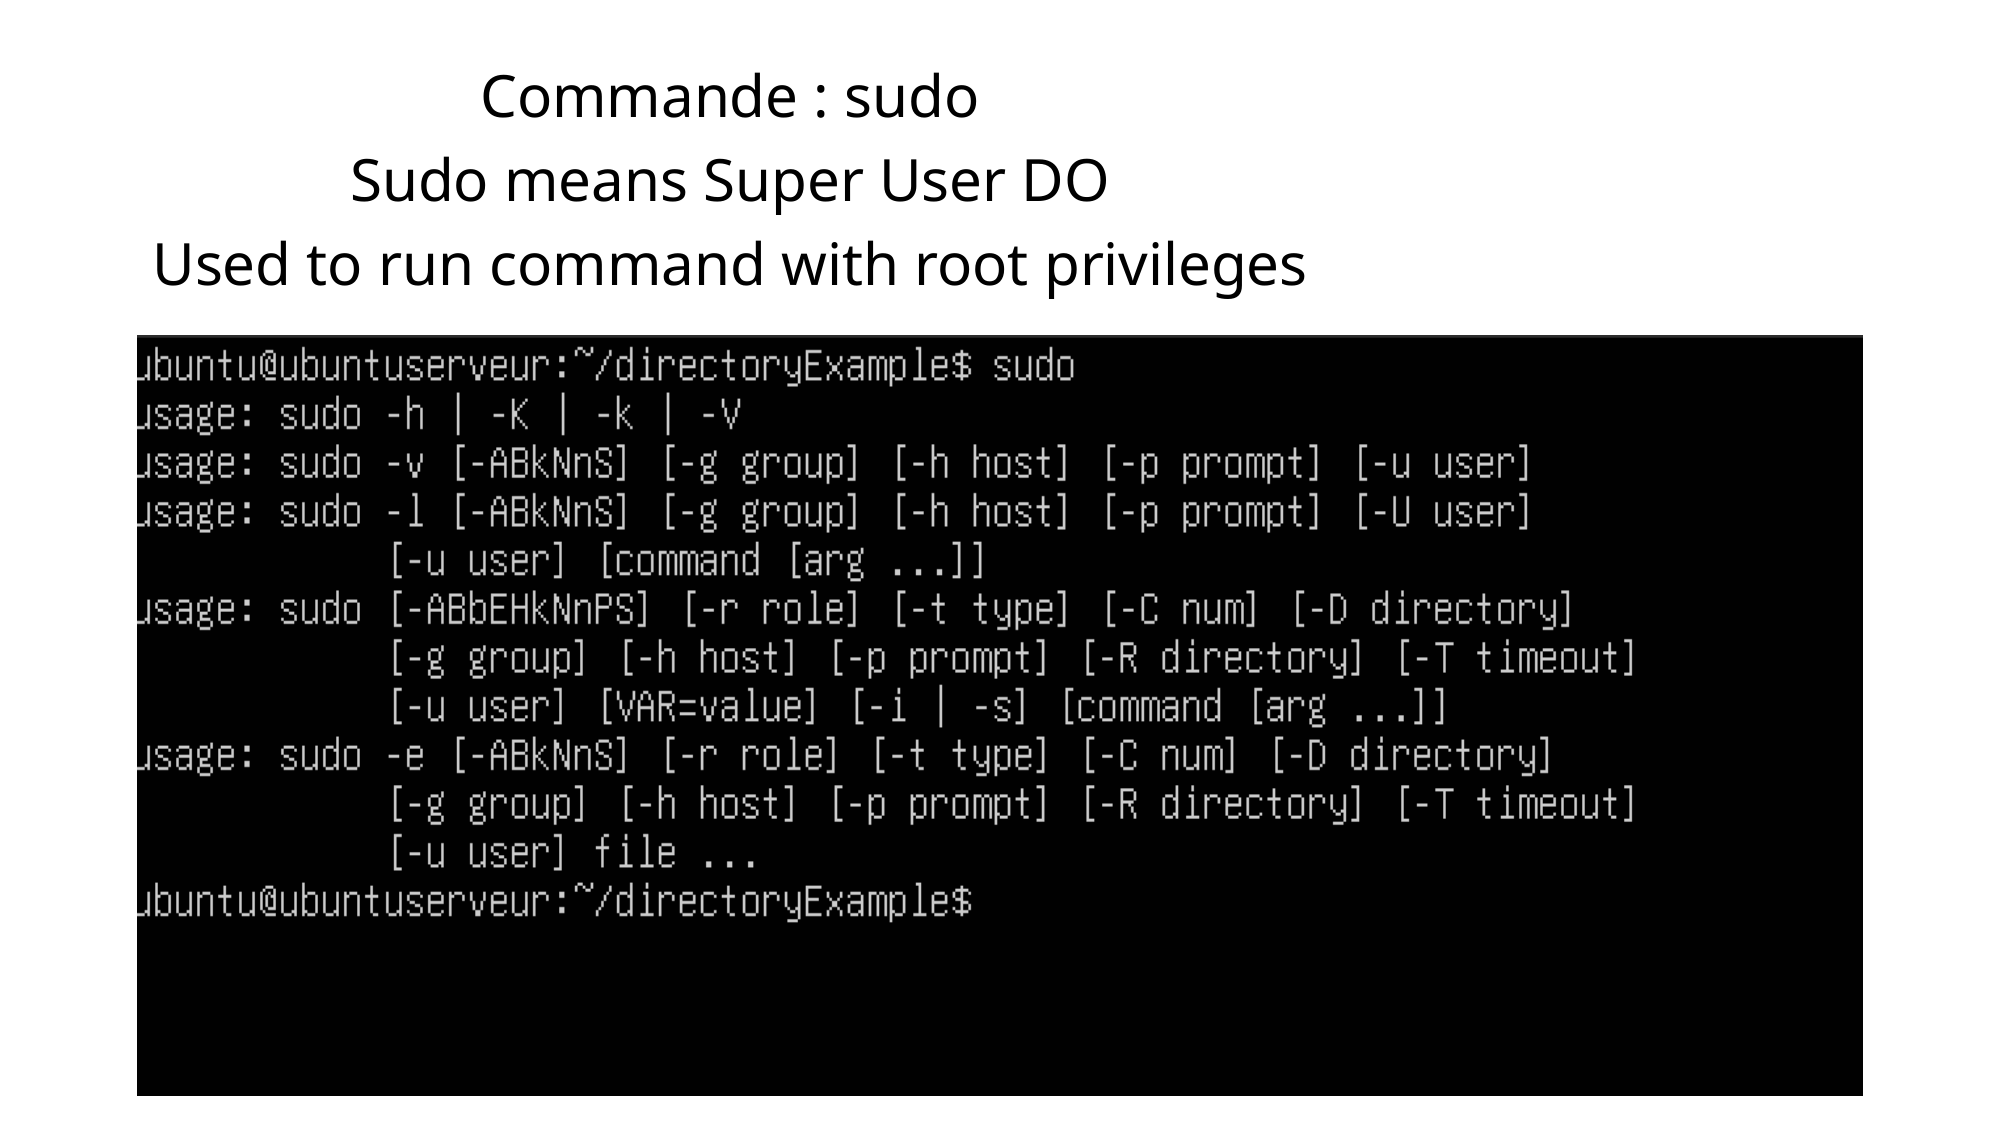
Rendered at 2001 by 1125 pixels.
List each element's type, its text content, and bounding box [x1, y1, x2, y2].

list Commande : sudo Sudo means Super User DO Used to run command with root privileges [137, 59, 1863, 335]
picture [137, 335, 1863, 1096]
